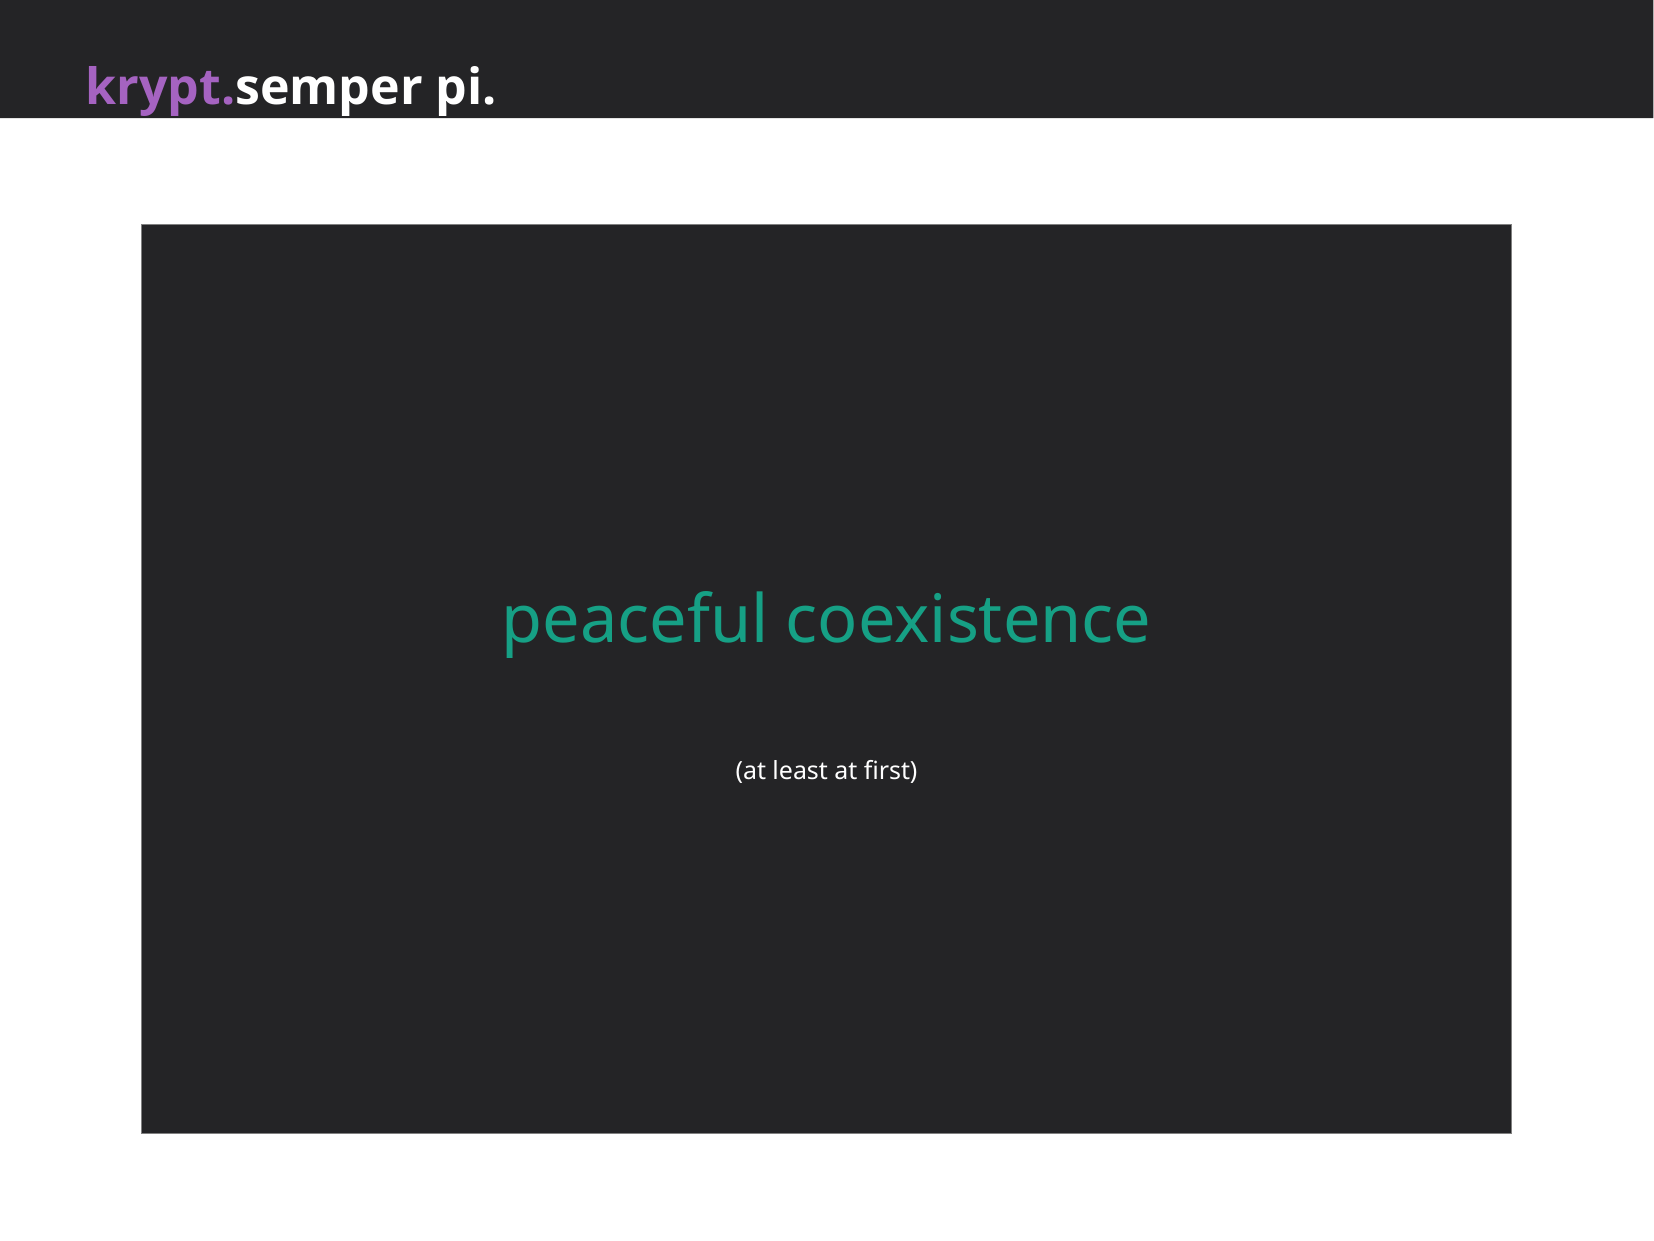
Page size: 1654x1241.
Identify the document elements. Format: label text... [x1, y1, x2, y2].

text_box [0, 0, 1654, 119]
text_box krypt.semper pi. [70, 43, 544, 119]
text_box peaceful coexistence (at least at first) [141, 224, 1512, 1134]
